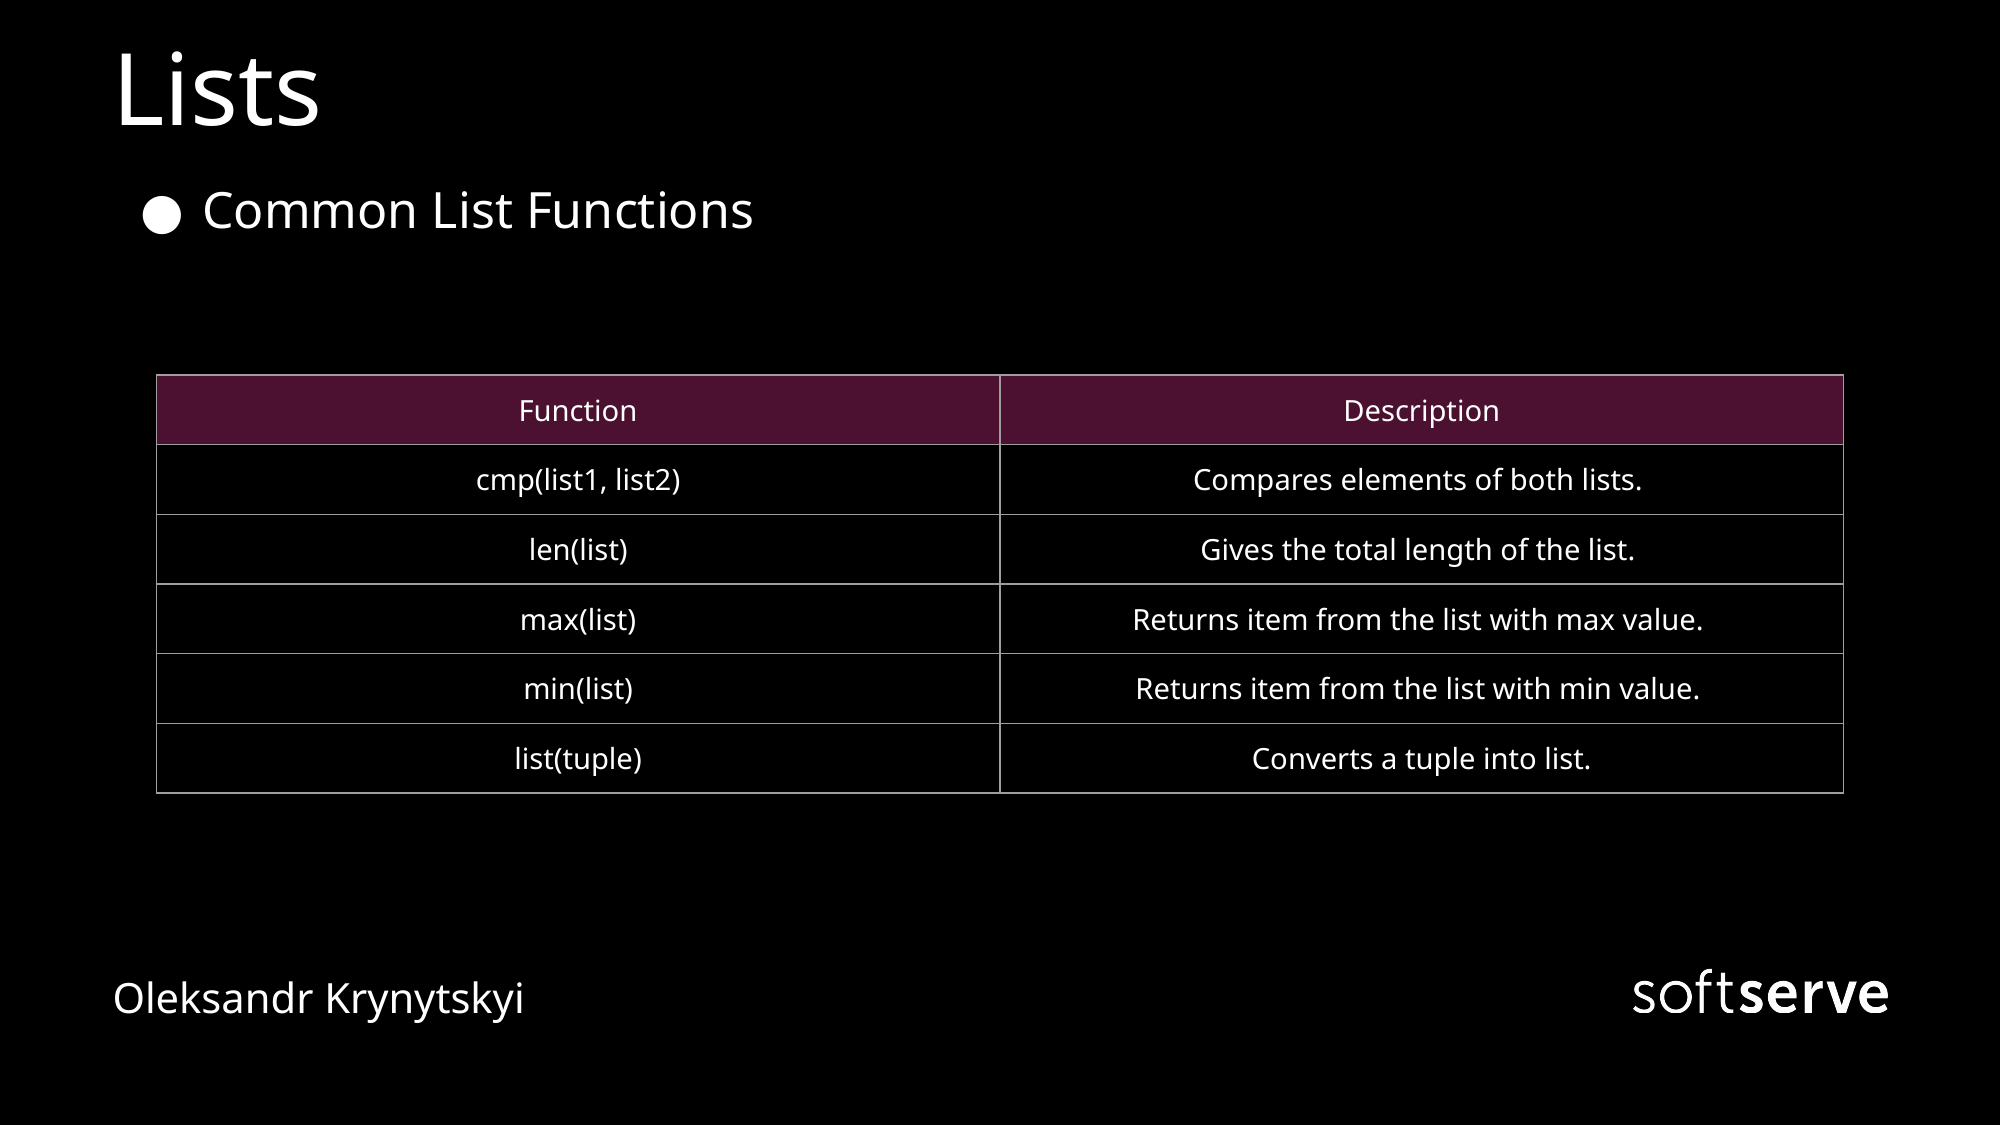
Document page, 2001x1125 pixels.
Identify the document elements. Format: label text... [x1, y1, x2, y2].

table_cell Converts a tuple into list. [1001, 724, 1843, 792]
table_header Function [157, 376, 999, 444]
table_cell cmp(list1, list2) [157, 445, 999, 514]
table_header Description [1001, 376, 1843, 444]
title Lists [112, 33, 1888, 154]
table_cell list(tuple) [157, 724, 999, 792]
text_box Common List Functions [112, 154, 1888, 900]
table_cell Returns item from the list with max value. [1001, 585, 1843, 653]
table_cell len(list) [157, 515, 999, 583]
table_cell Returns item from the list with min value. [1001, 654, 1843, 723]
table_cell Gives the total length of the list. [1001, 515, 1843, 583]
table_cell max(list) [157, 585, 999, 653]
picture [1633, 968, 1888, 1013]
table_cell min(list) [157, 654, 999, 723]
table_cell Compares elements of both lists. [1001, 445, 1843, 514]
list Oleksandr Krynytskyi [112, 970, 682, 1019]
